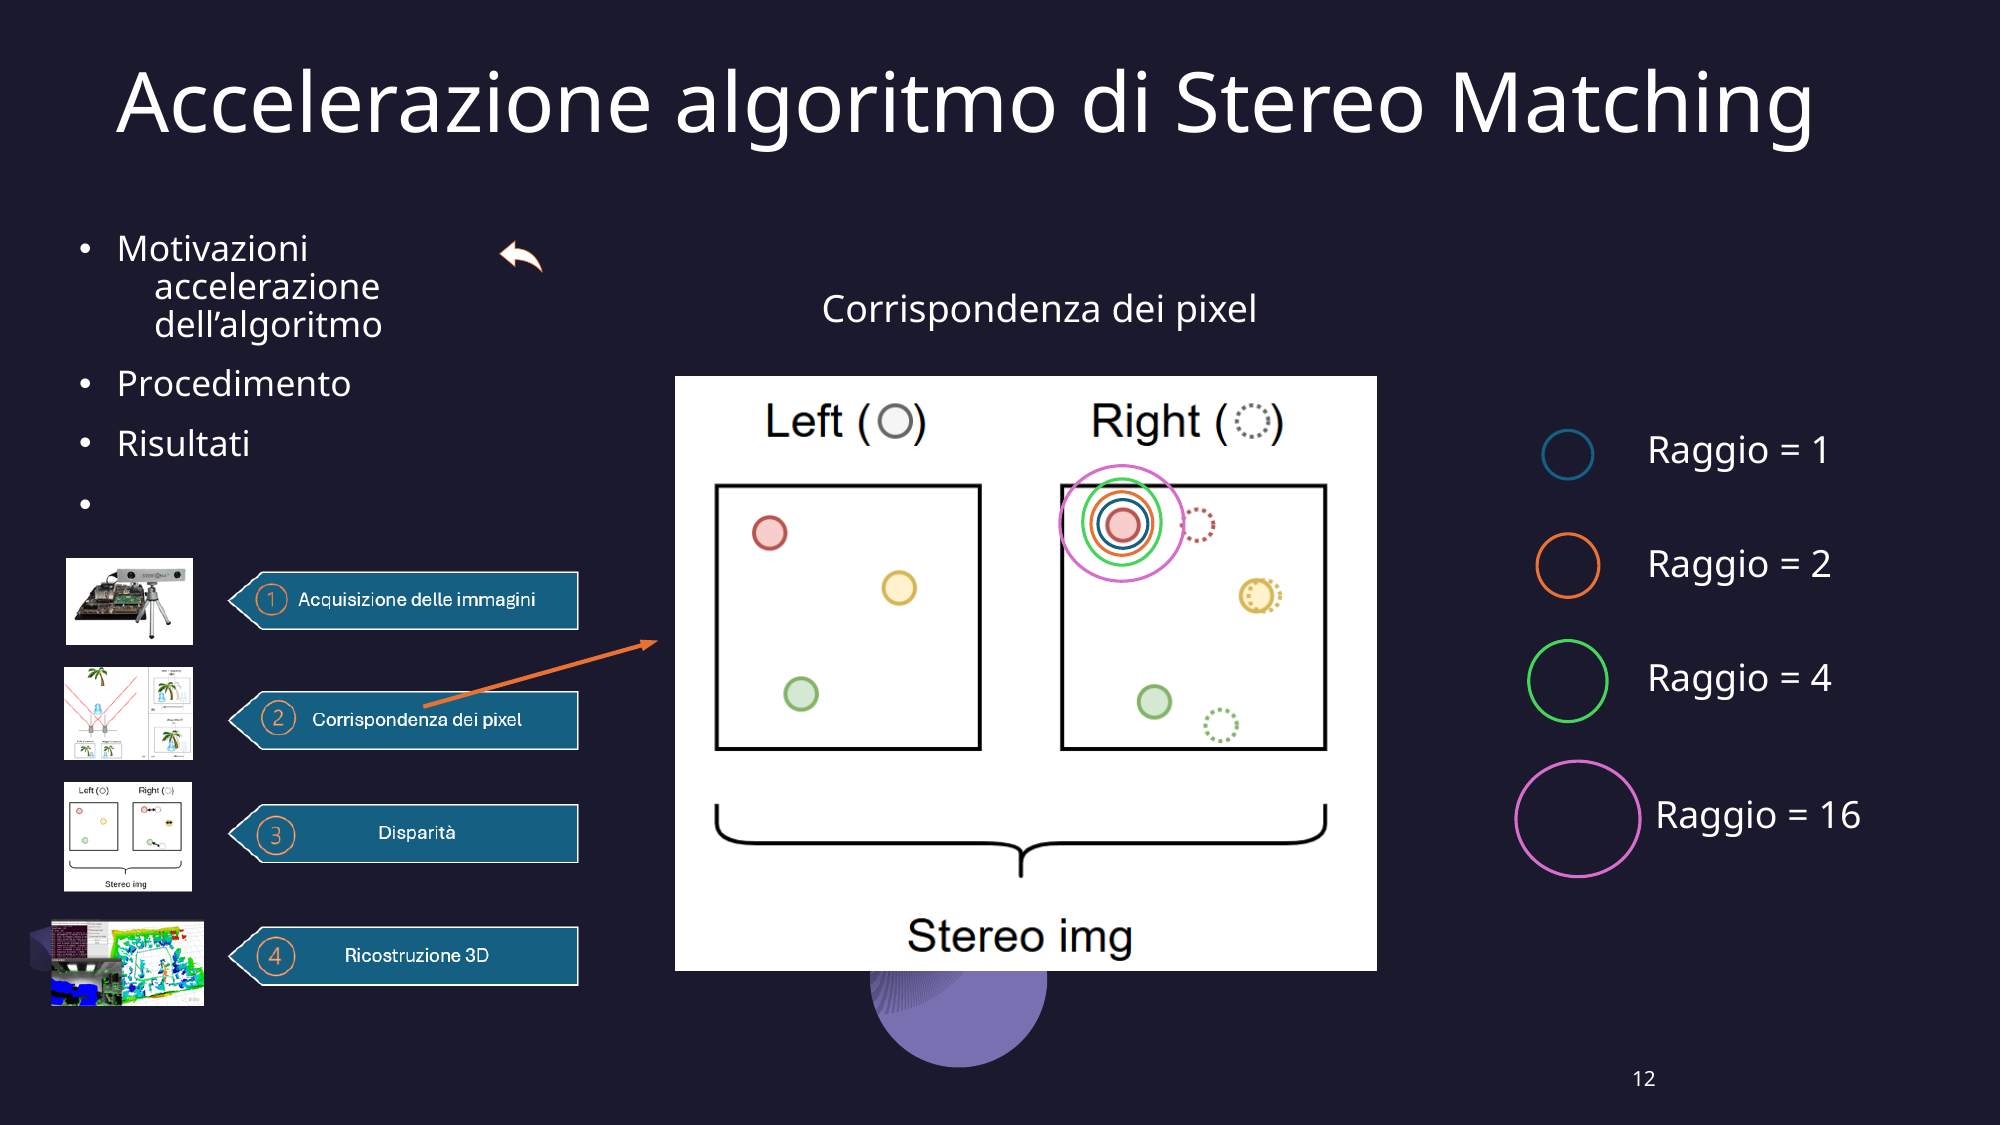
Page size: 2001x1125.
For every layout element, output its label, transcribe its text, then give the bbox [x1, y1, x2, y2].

text_box Corrispondenza dei pixel [772, 282, 1308, 340]
text_box Accelerazione algoritmo di Stereo Matching [116, 48, 1936, 165]
text_box Raggio = 16 [1640, 783, 1856, 845]
picture [675, 376, 1377, 972]
picture [30, 550, 593, 1019]
text_box Raggio = 1 [1632, 418, 1828, 479]
picture [495, 230, 547, 283]
text_box Raggio = 2 [1632, 532, 1828, 593]
text_box Raggio = 4 [1632, 646, 1828, 707]
text_box [1632, 1067, 1910, 1093]
text_box Motivazioni accelerazione dell’algoritmo Procedimento Risultati [79, 230, 544, 479]
